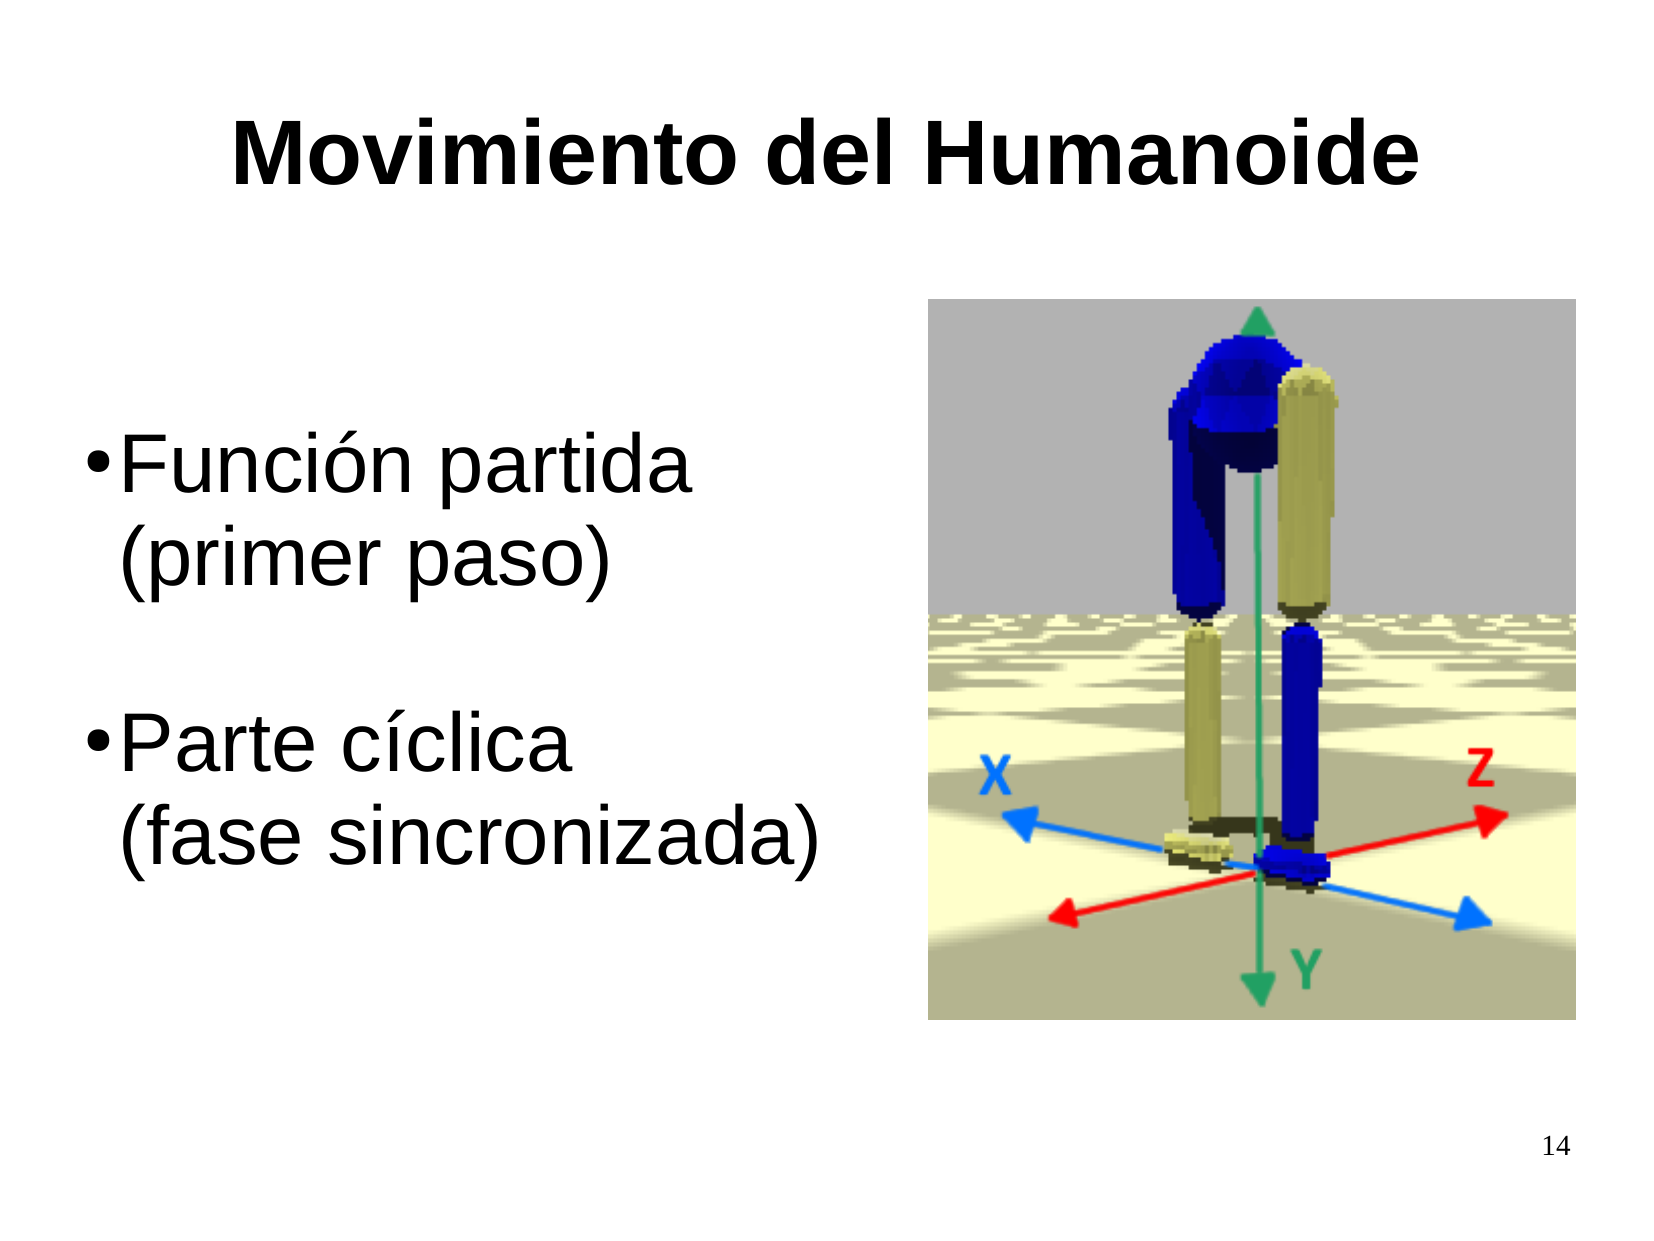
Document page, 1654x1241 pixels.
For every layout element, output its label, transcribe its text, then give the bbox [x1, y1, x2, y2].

picture [928, 299, 1576, 1020]
title Movimiento del Humanoide [82, 49, 1571, 257]
text_box Función partida (primer paso) Parte cíclica (fase sincronizada) [83, 290, 929, 1010]
